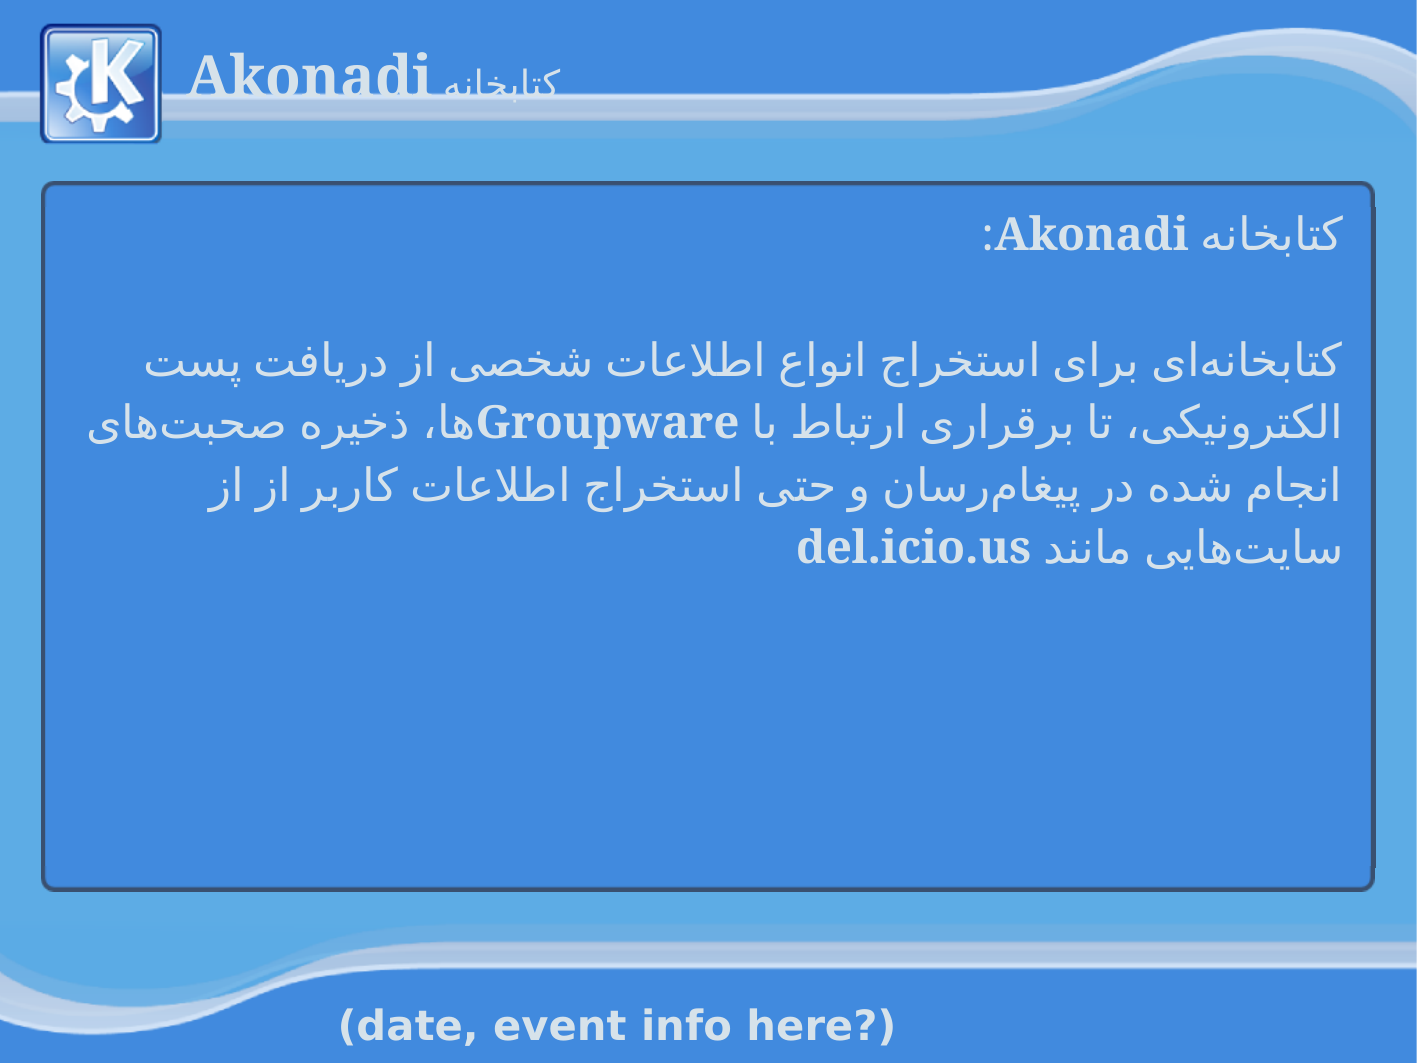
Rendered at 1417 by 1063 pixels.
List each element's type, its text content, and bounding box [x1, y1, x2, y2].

picture [0, 0, 1417, 1063]
text_box کتابخانه Akonadi [171, 27, 1048, 137]
text_box کتابخانه Akonadi: کتابخانه‌ای برای استخراج انواع اطلاعات شخصی از دریافت پست الکترونیکی، تا برقراری ارتباط با Groupware‌ها، ذخیره صحبت‌های انجام شده در پیغام‌رسان و حتی استخراج اطلاعات کاربر از از سایت‌هایی مانند del.icio.us [58, 194, 1359, 575]
